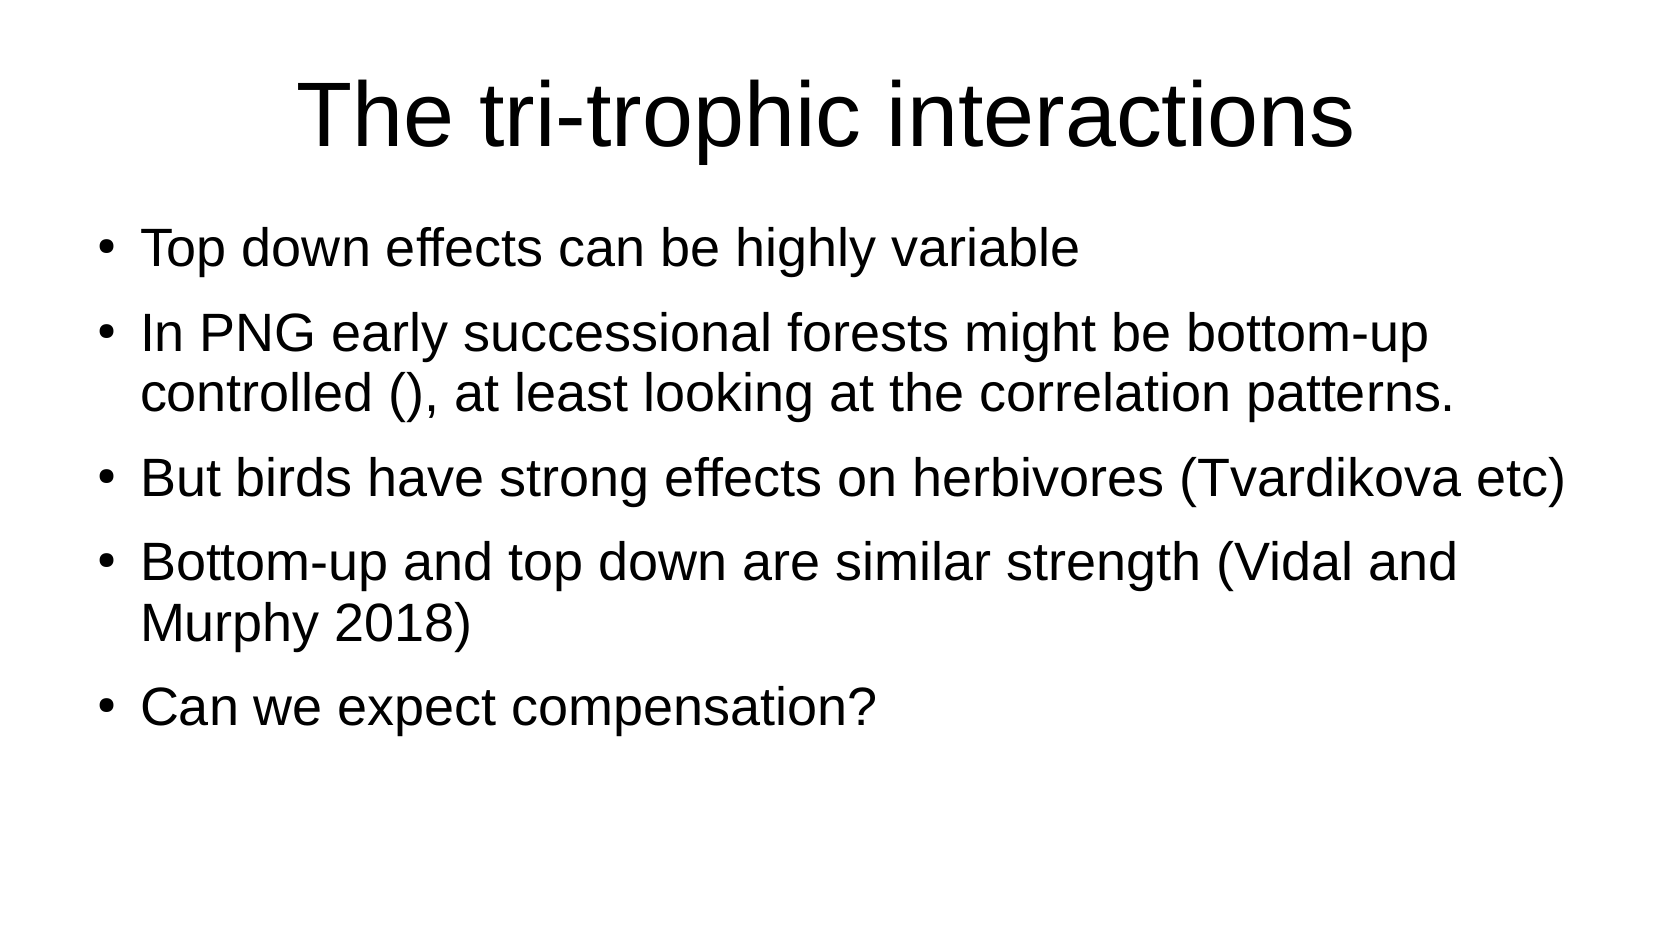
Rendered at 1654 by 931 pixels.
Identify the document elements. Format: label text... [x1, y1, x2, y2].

list Top down effects can be highly variable In PNG early successional forests might be bottom-up controlled (), at least looking at the correlation patterns. But birds have strong effects on herbivores (Tvardikova etc) Bottom-up and top down are similar strength (Vidal and Murphy 2018) Can we expect compensation? [82, 217, 1571, 758]
title The tri-trophic interactions [82, 37, 1571, 193]
